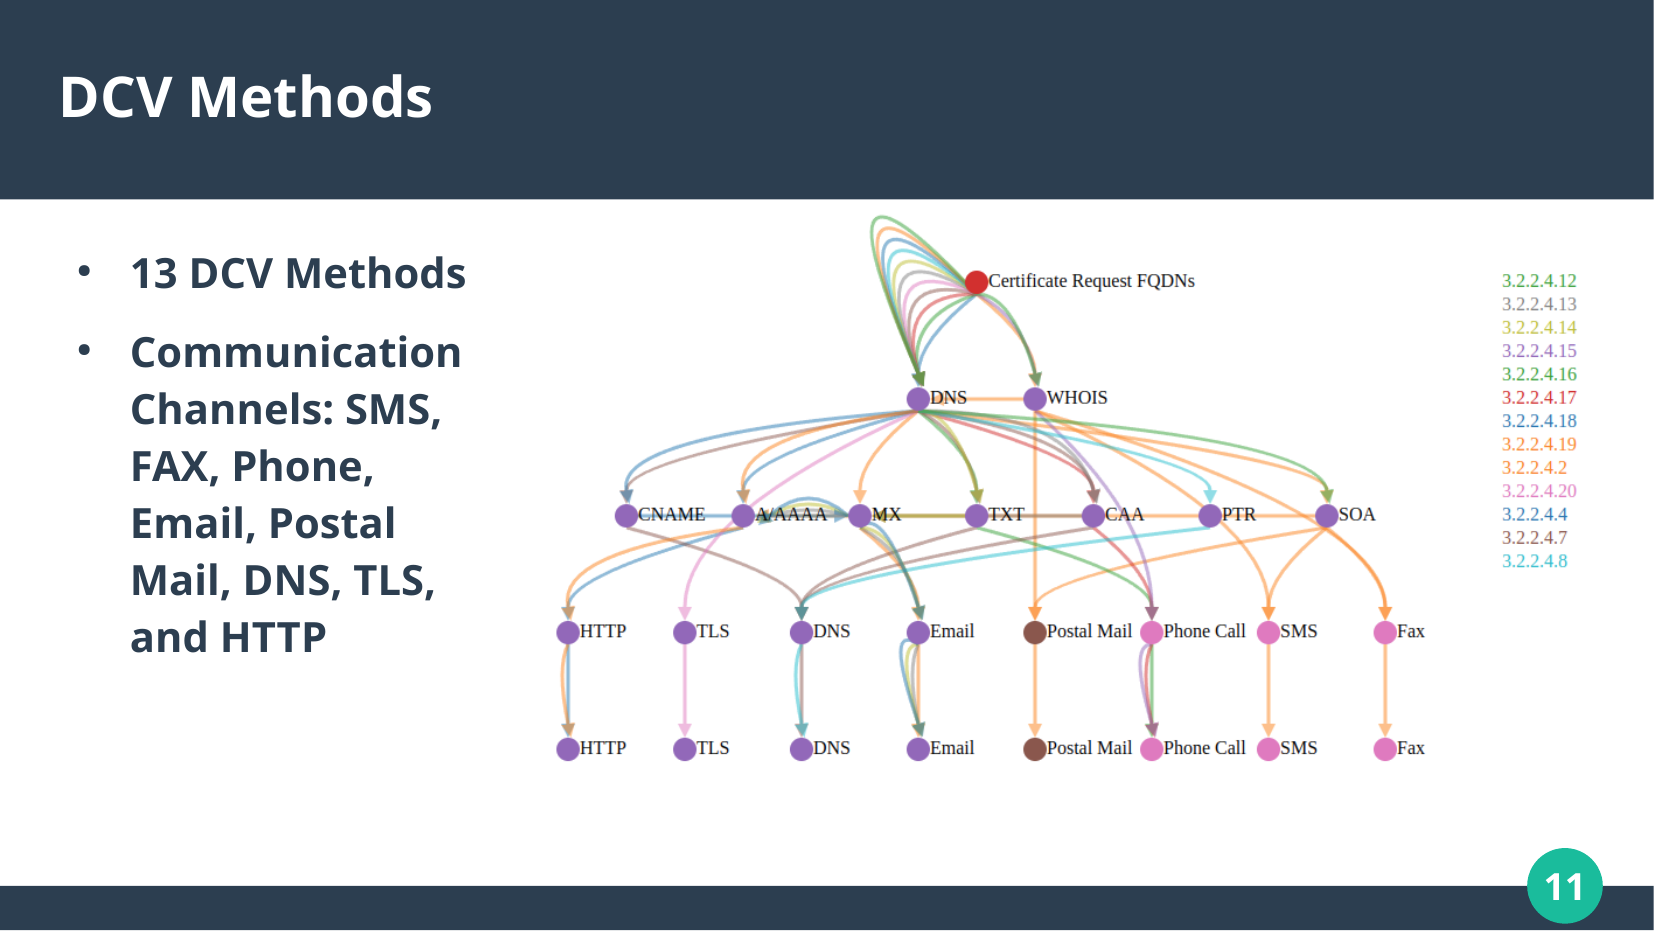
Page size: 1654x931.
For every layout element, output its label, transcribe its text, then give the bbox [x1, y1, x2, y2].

picture [525, 210, 1613, 774]
title DCV Methods [59, 37, 1595, 155]
list 13 DCV Methods Communication Channels: SMS, FAX, Phone, Email, Postal Mail, DNS, TLS, and HTTP [59, 243, 488, 863]
